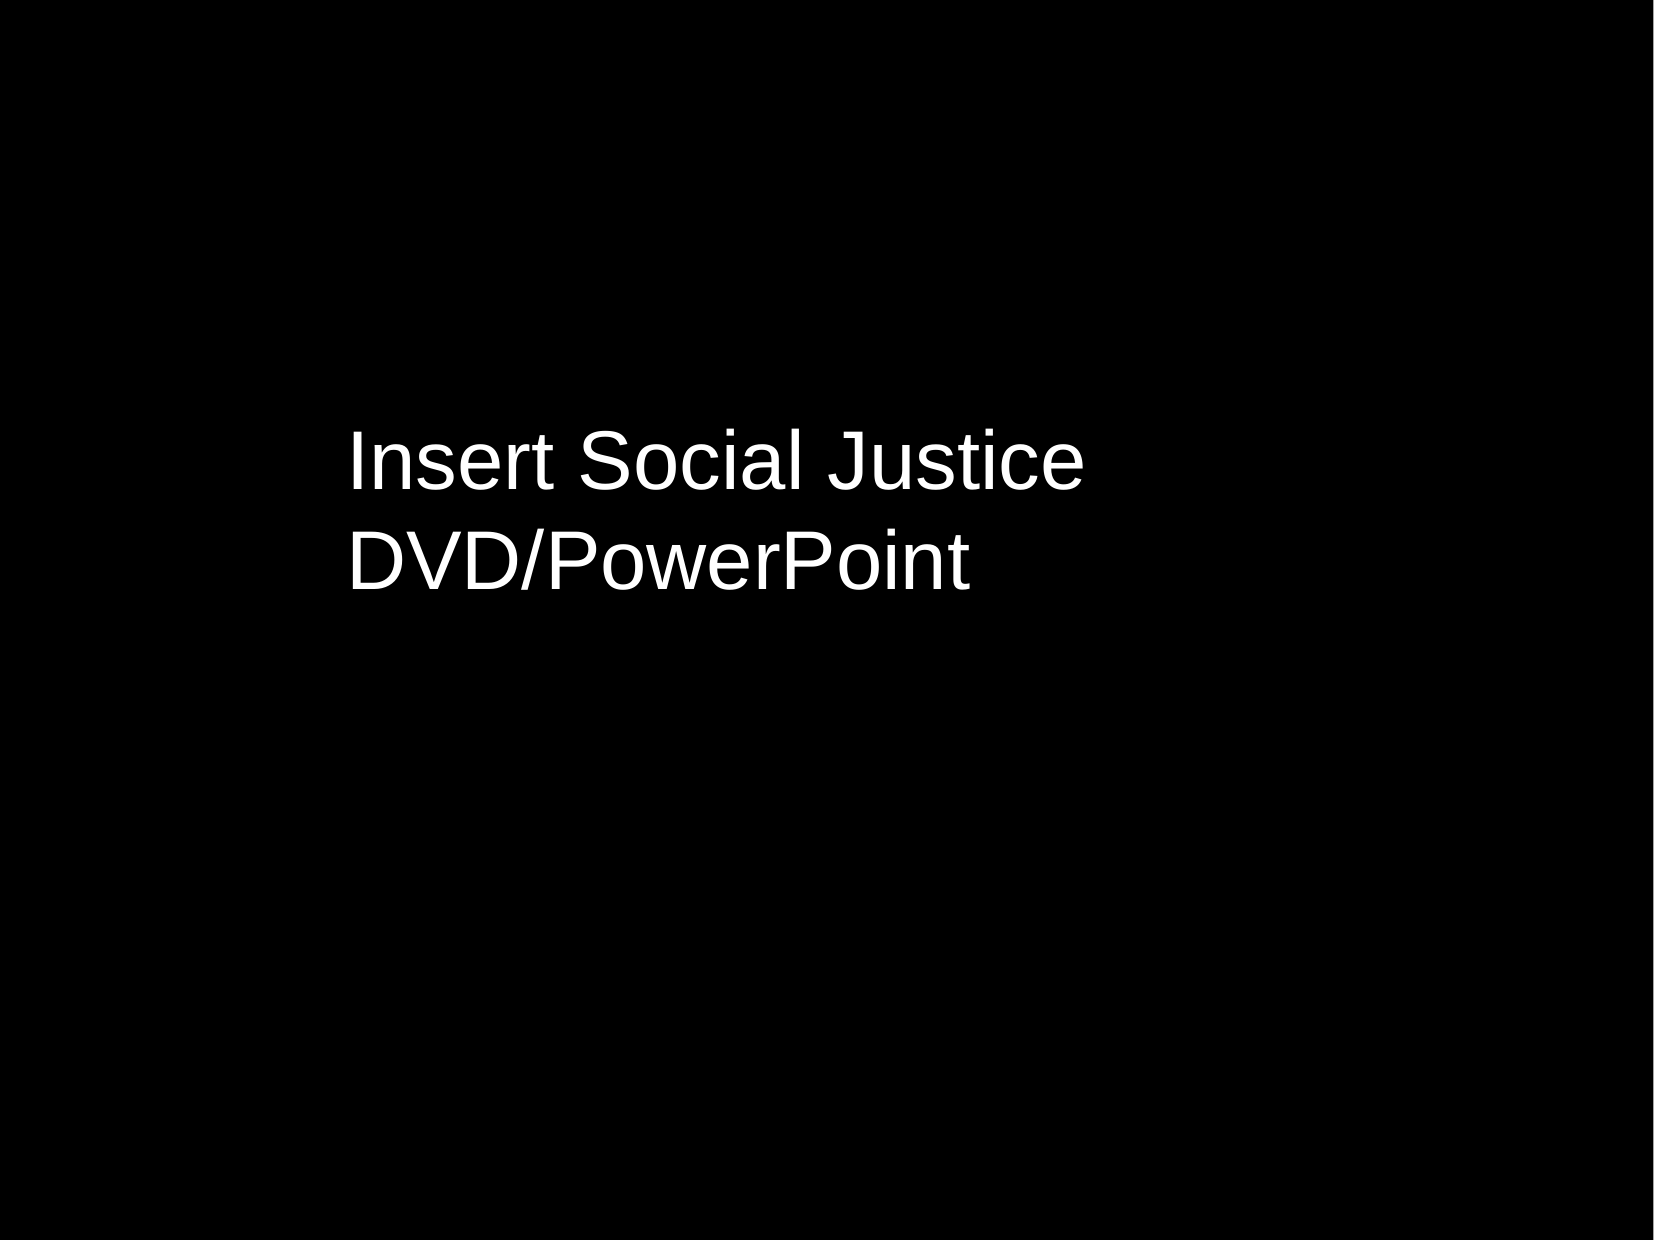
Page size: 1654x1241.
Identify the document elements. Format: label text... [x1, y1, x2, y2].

text_box Insert Social Justice DVD/PowerPoint [331, 398, 1218, 615]
